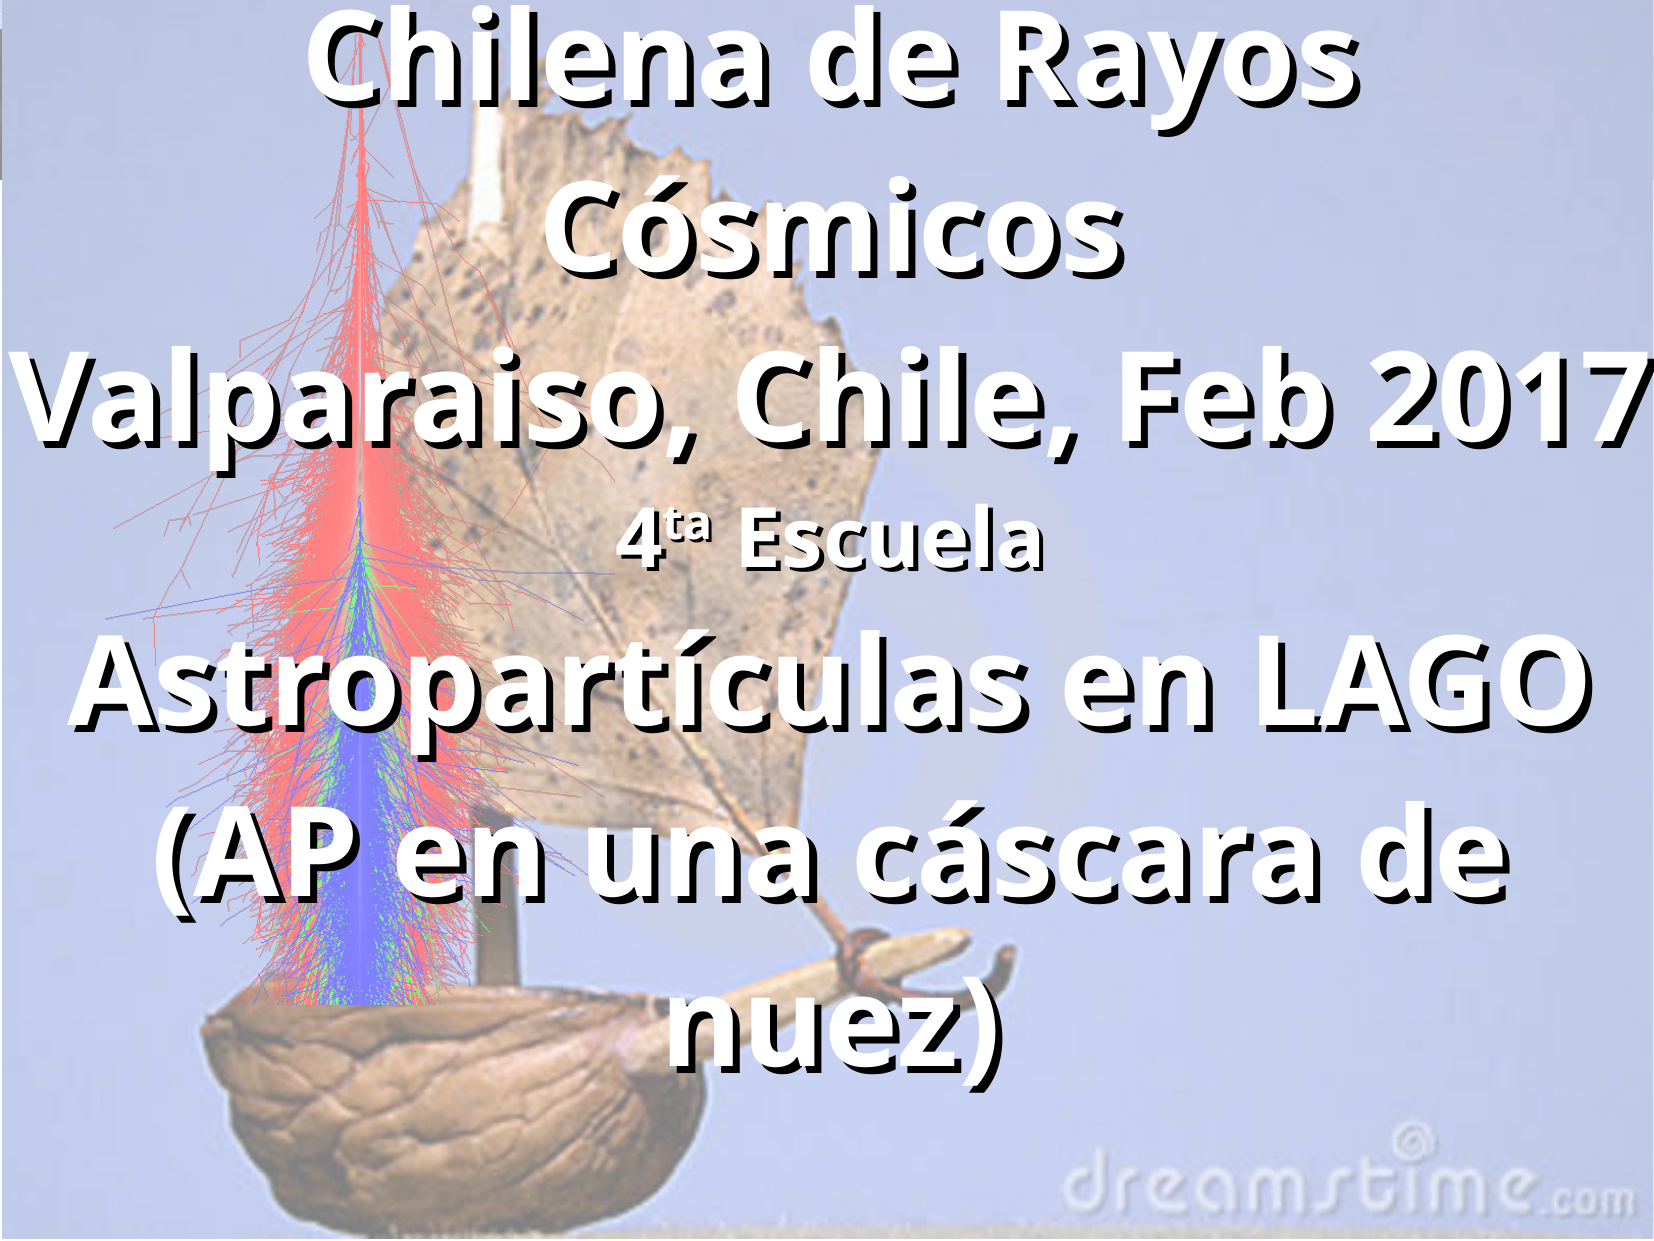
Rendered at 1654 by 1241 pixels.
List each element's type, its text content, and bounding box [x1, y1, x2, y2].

title 1ra Escuela Chilena de Rayos Cósmicos Valparaiso, Chile, Feb 2017 4ta Escuela Astropartículas en LAGO (AP en una cáscara de nuez) IV: Laboratorio Analisis de datos Hernán Asorey y Luis Otiniano [0, 0, 1654, 1241]
